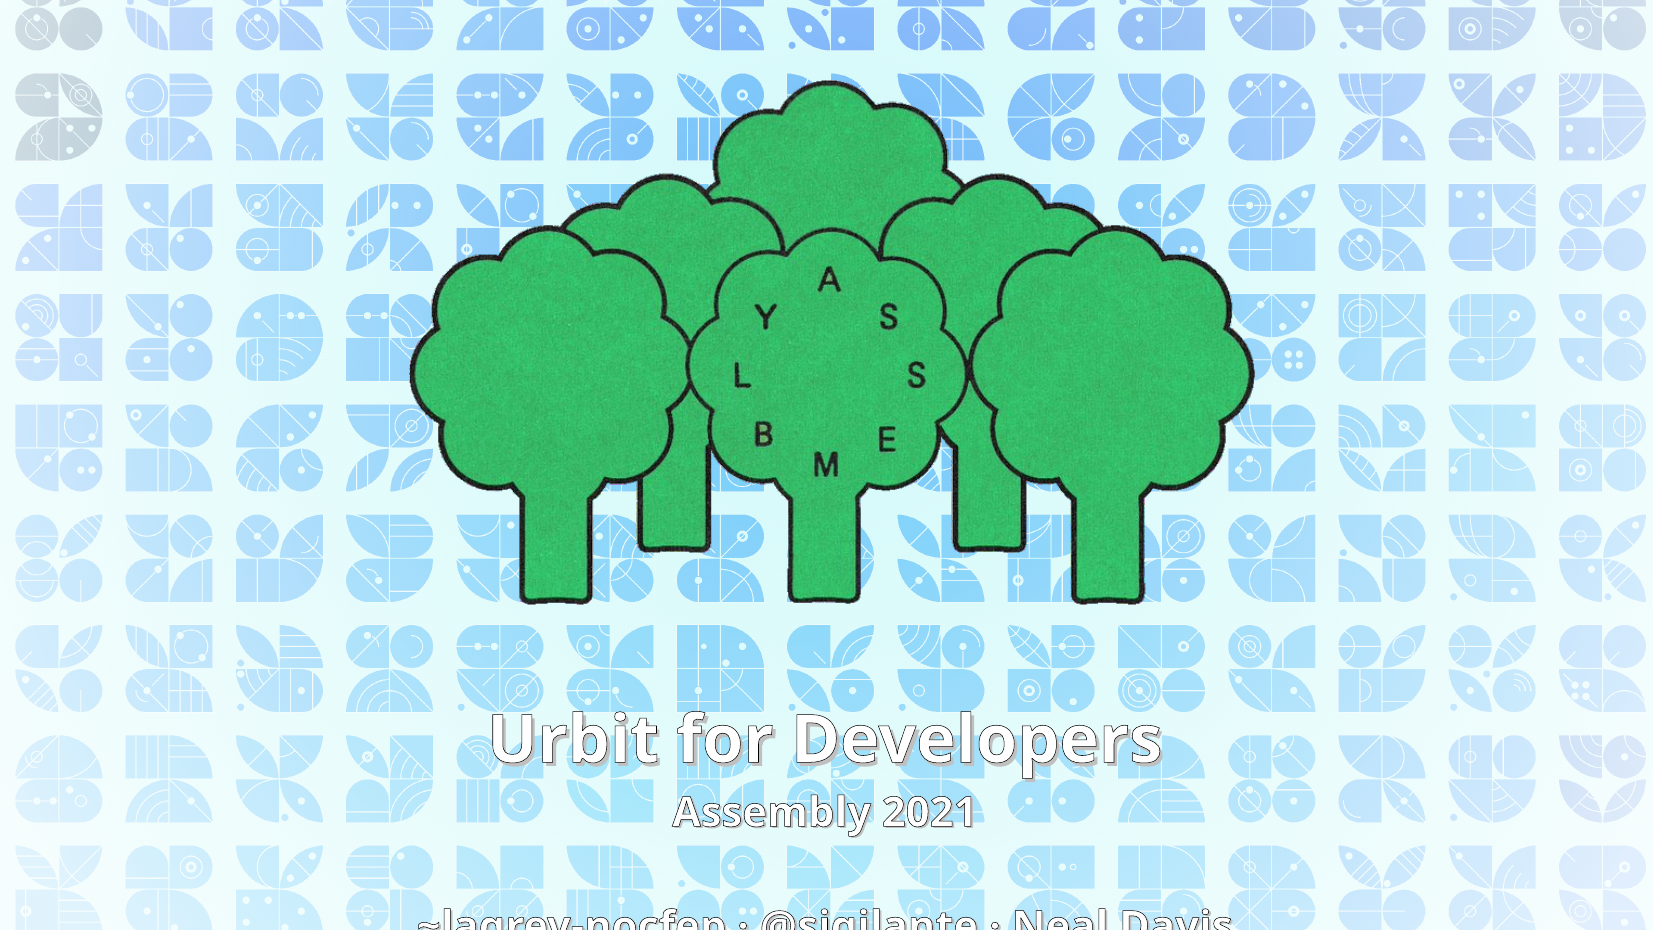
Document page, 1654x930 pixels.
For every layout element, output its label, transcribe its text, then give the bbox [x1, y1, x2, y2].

text_box [774, 916, 789, 921]
text_box Urbit for Developers Assembly 2021 ~lagrev-nocfep · @sigilante · Neal Davis [15, 683, 1636, 900]
picture [409, 80, 1255, 605]
text_box [1131, 917, 1140, 930]
text_box [0, 0, 1653, 930]
text_box [647, 922, 662, 930]
text_box [517, 925, 525, 930]
